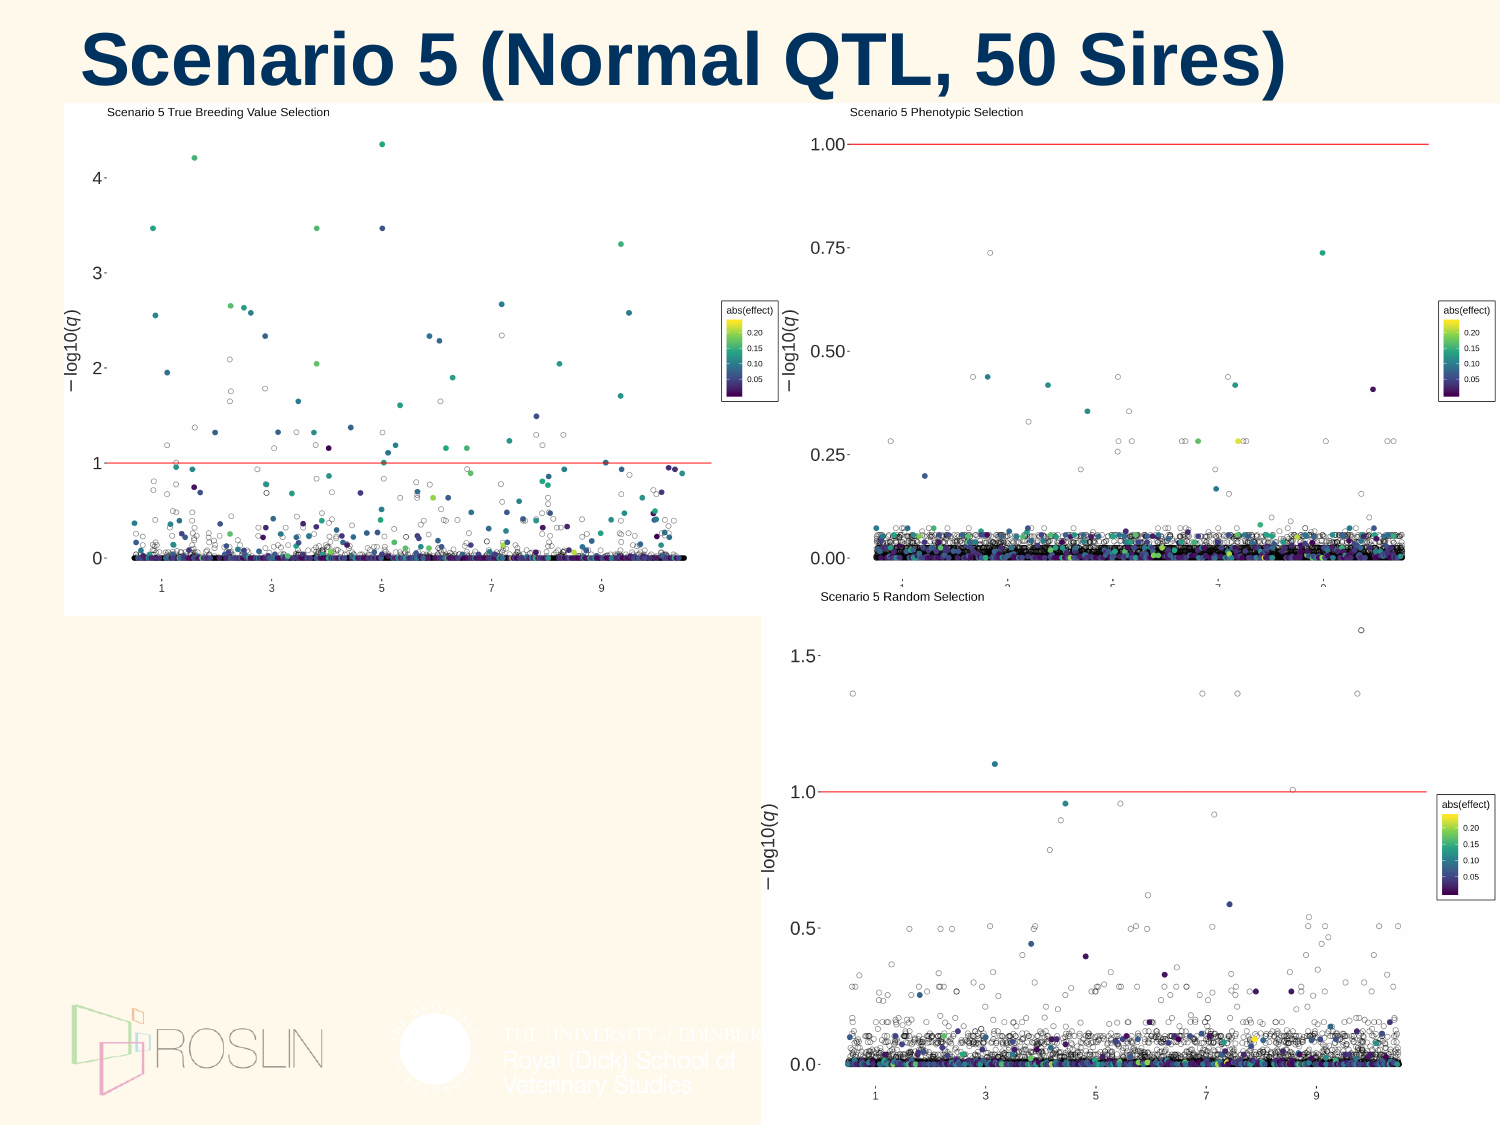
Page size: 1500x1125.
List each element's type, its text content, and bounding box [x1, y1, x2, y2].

picture [64, 969, 336, 1118]
picture [64, 103, 1500, 1125]
title Scenario 5 (Normal QTL, 50 Sires) [64, 3, 1426, 103]
